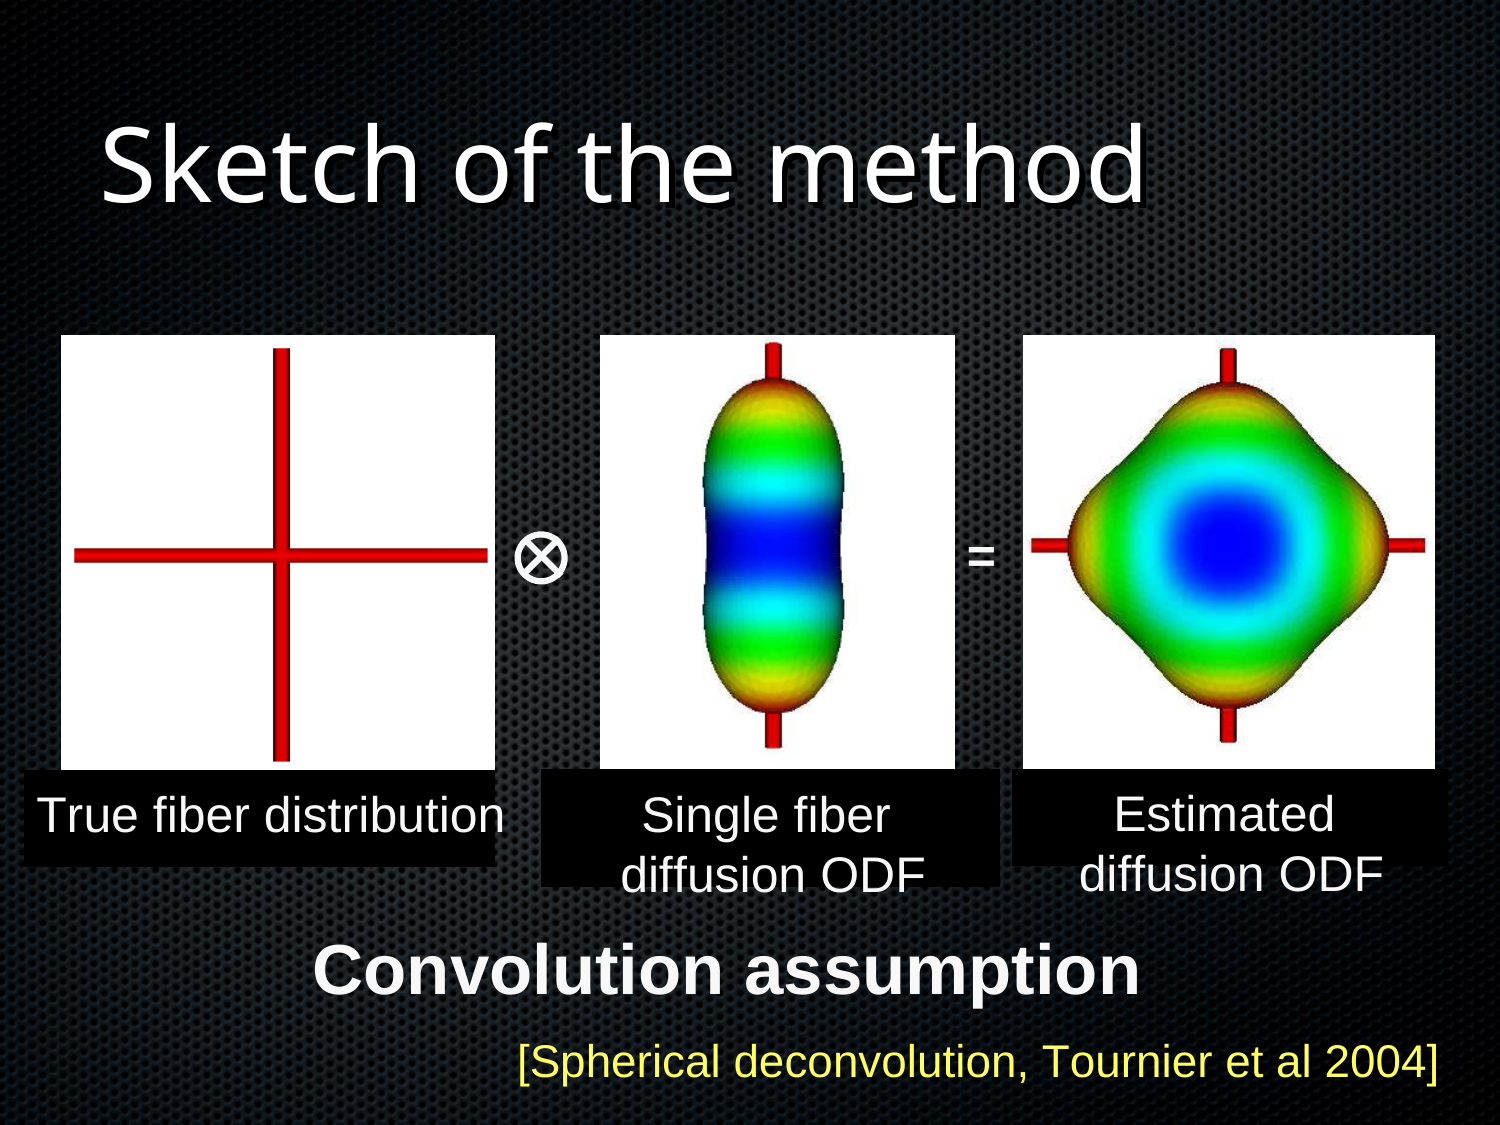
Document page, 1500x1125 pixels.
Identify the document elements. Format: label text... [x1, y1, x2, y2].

text_box True fiber distribution [26, 782, 516, 844]
picture [0, 0, 1500, 1125]
text_box Convolution assumption [303, 923, 1152, 1009]
text_box Estimated diffusion ODF [1069, 781, 1394, 902]
text_box [Spherical deconvolution, Tournier et al 2004] [507, 1031, 1451, 1087]
title Sketch of the method [91, 0, 1396, 232]
text_box = [957, 523, 1006, 584]
text_box Single fiber diffusion ODF [610, 782, 936, 904]
